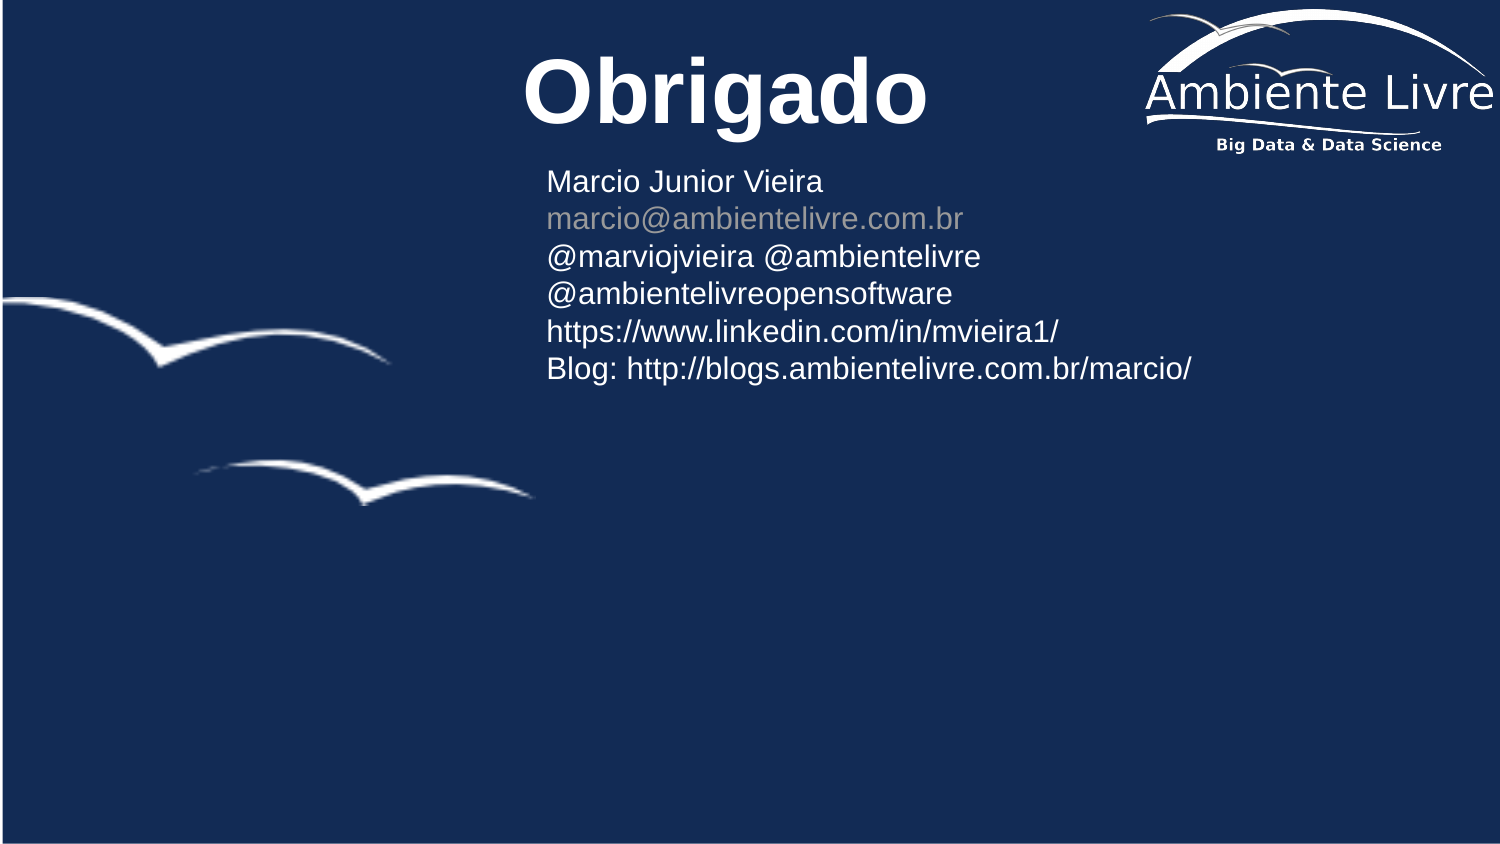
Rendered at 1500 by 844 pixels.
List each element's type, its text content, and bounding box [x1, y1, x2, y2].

text_box Marcio Junior Vieira marcio@ambientelivre.com.br @marviojvieira @ambientelivre @ambientelivreopensoftware https://www.linkedin.com/in/mvieira1/ Blog: http://blogs.ambientelivre.com.br/marcio/ [531, 153, 1489, 394]
picture [0, 297, 536, 506]
title Obrigado [507, 23, 1453, 142]
picture [1145, 9, 1493, 154]
